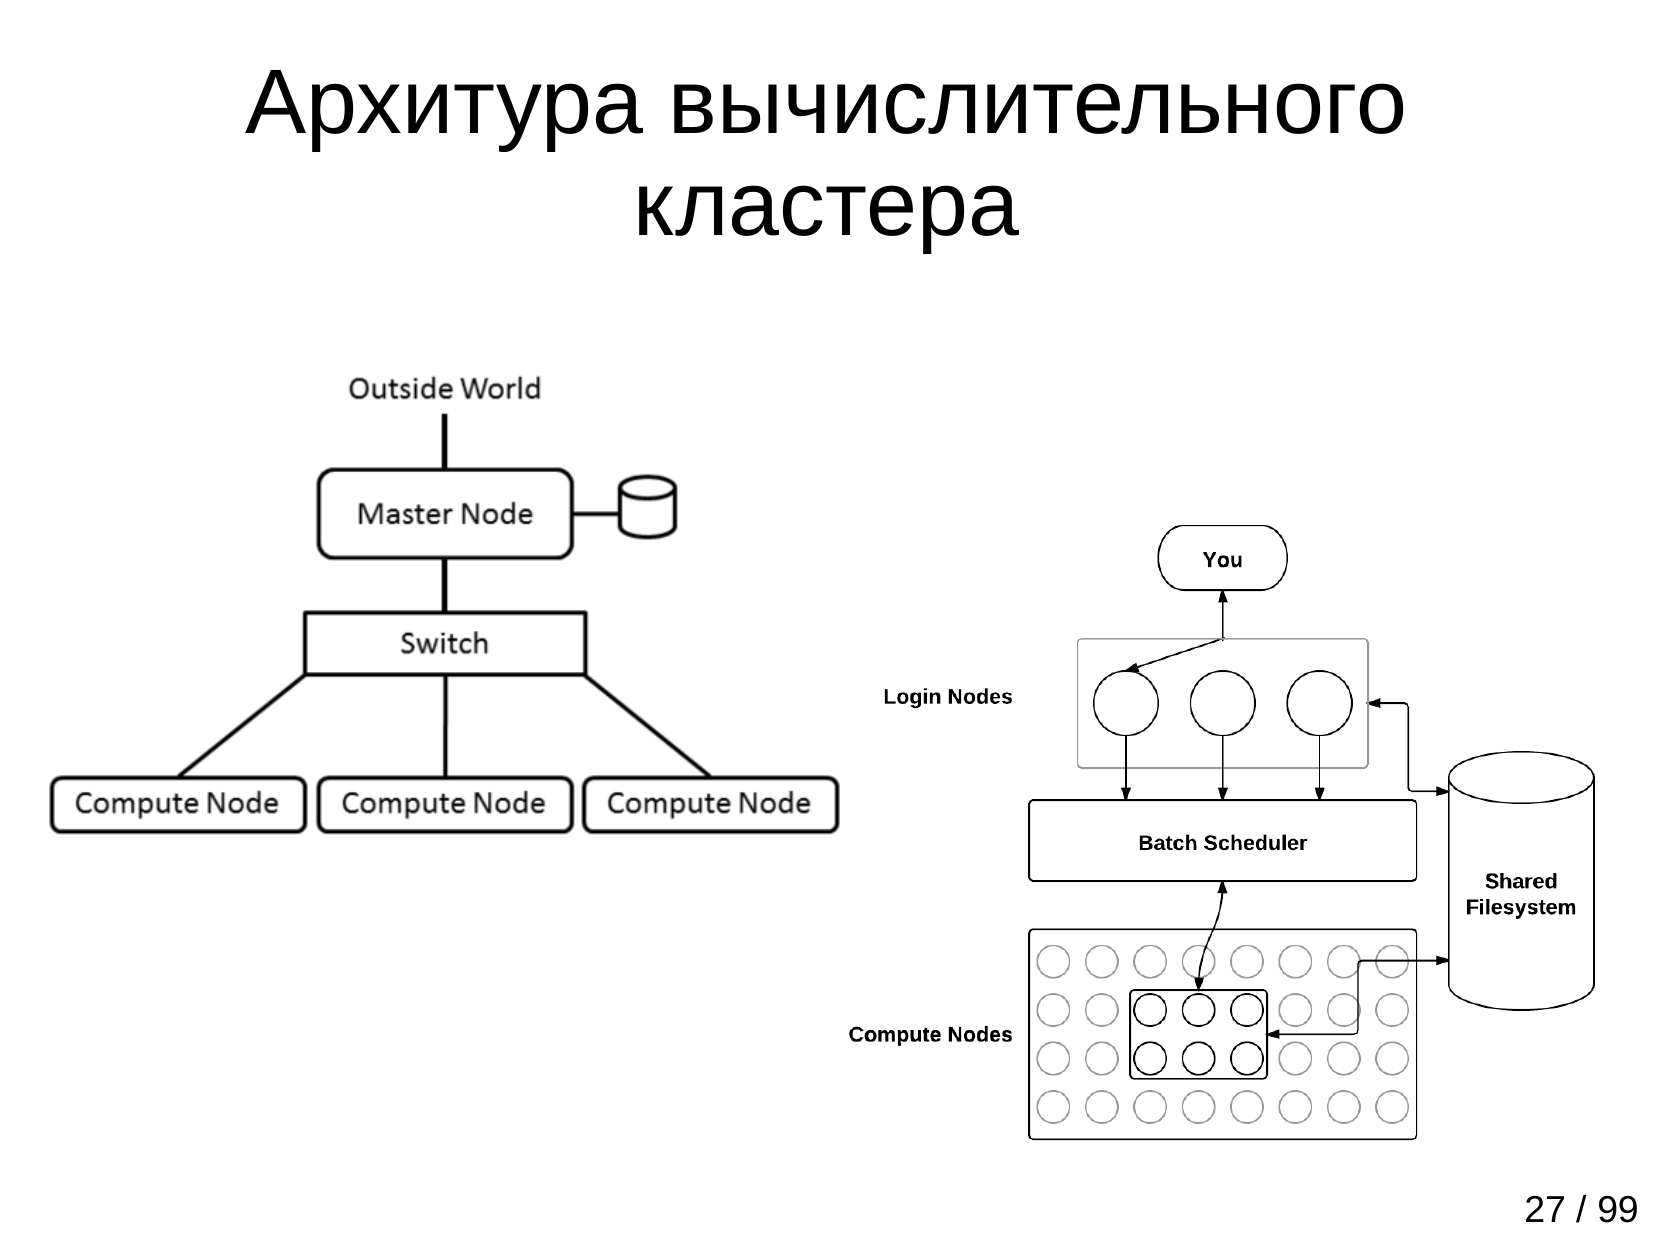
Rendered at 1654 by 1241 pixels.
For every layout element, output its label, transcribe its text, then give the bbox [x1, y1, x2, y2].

text_box <number> / 99 [1380, 1181, 1654, 1238]
picture [24, 359, 1654, 1156]
title Архитура вычислительного кластера [82, 49, 1571, 257]
